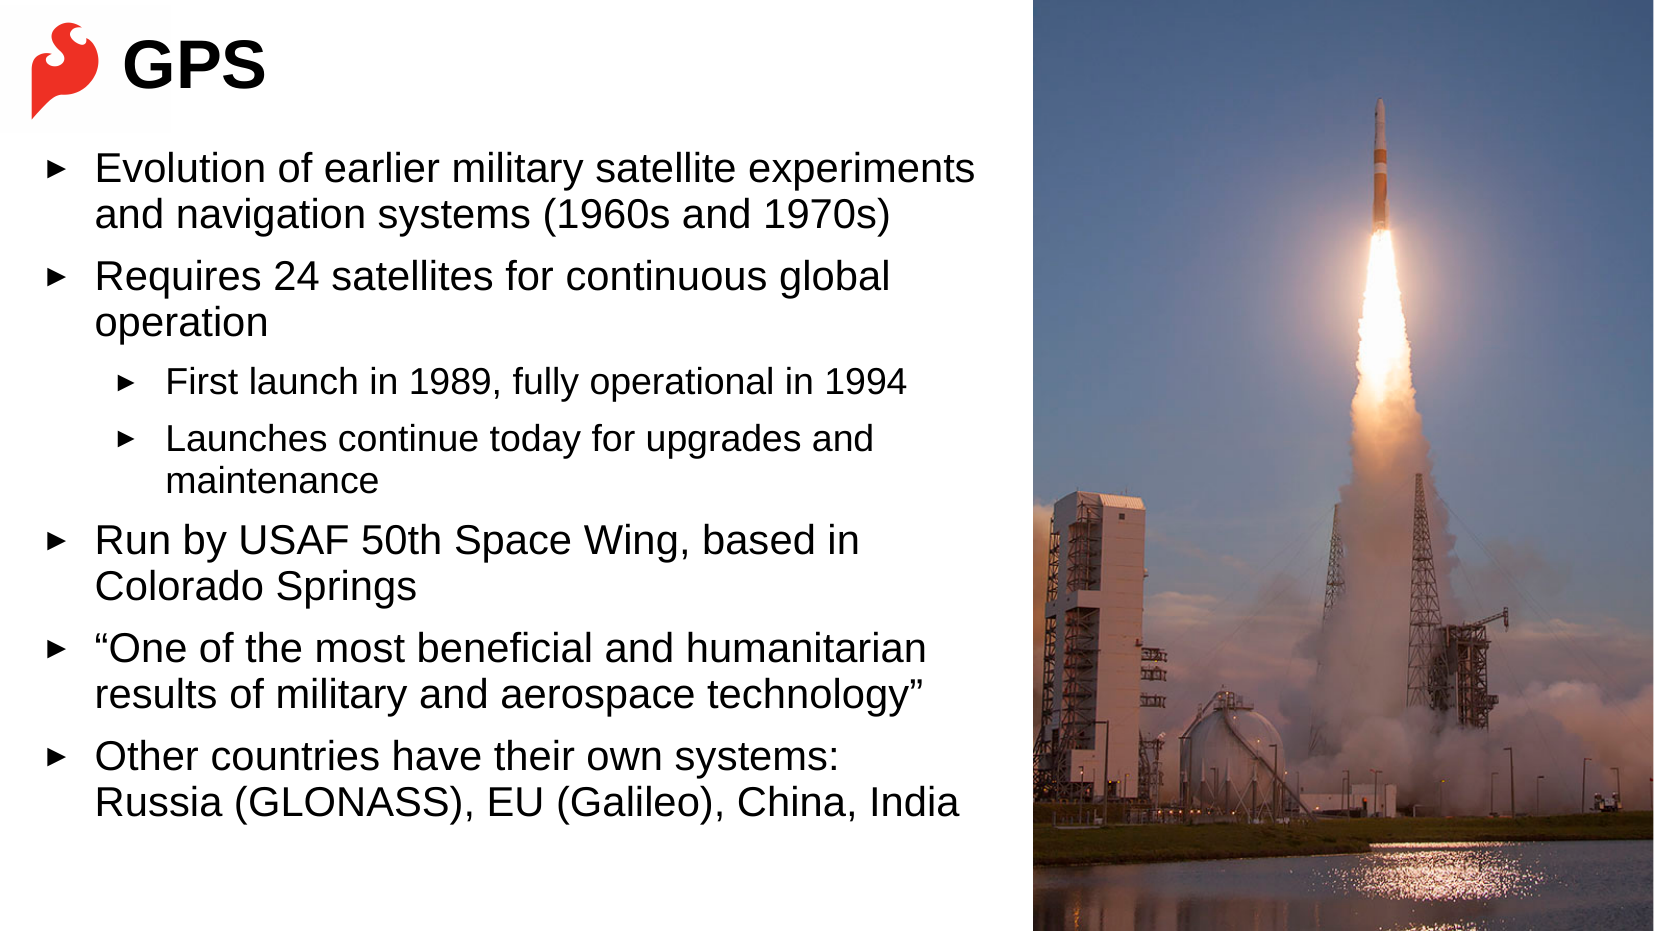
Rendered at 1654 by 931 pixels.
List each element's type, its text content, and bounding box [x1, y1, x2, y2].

list Evolution of earlier military satellite experiments and navigation systems (1960s and 1970s) Requires 24 satellites for continuous global operation First launch in 1989, fully operational in 1994 Launches continue today for upgrades and maintenance Run by USAF 50th Space Wing, based in Colorado Springs “One of the most beneficial and humanitarian results of military and aerospace technology” Other countries have their own systems: Russia (GLONASS), EU (Galileo), China, India [23, 144, 1010, 862]
title GPS [122, 26, 1033, 104]
picture [0, 5, 171, 133]
picture [1033, 0, 1654, 931]
